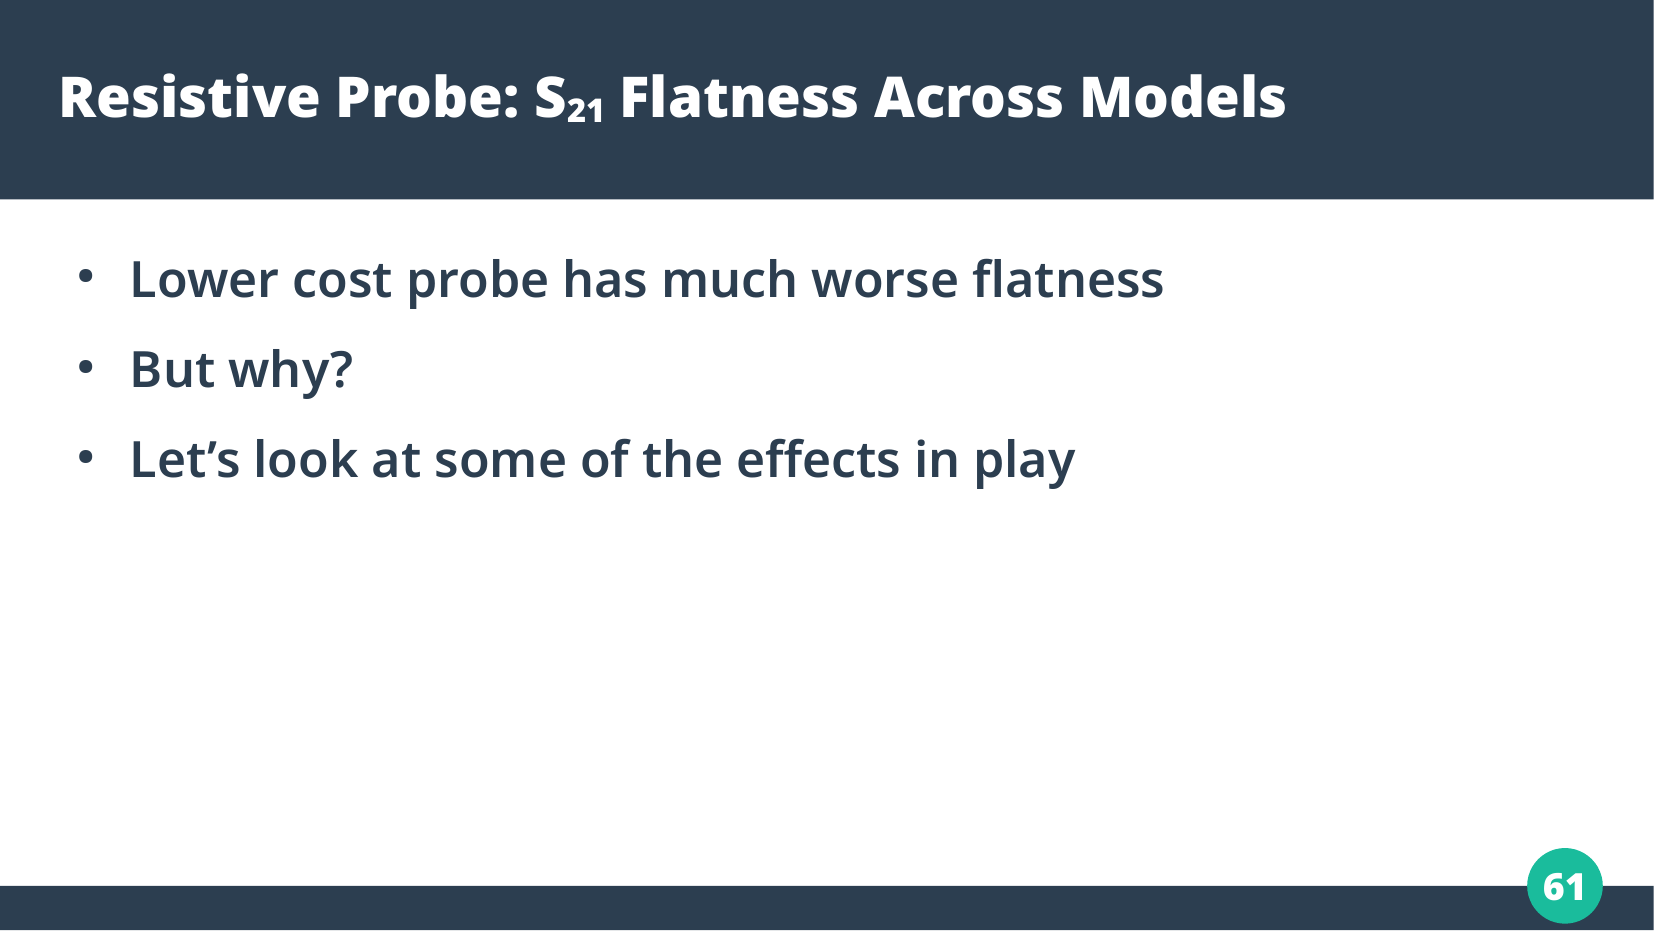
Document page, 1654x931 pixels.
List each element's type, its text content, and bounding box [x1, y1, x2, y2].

title Resistive Probe: S21 Flatness Across Models [59, 37, 1595, 155]
list Lower cost probe has much worse flatness But why? Let’s look at some of the effects in play [59, 243, 1595, 864]
